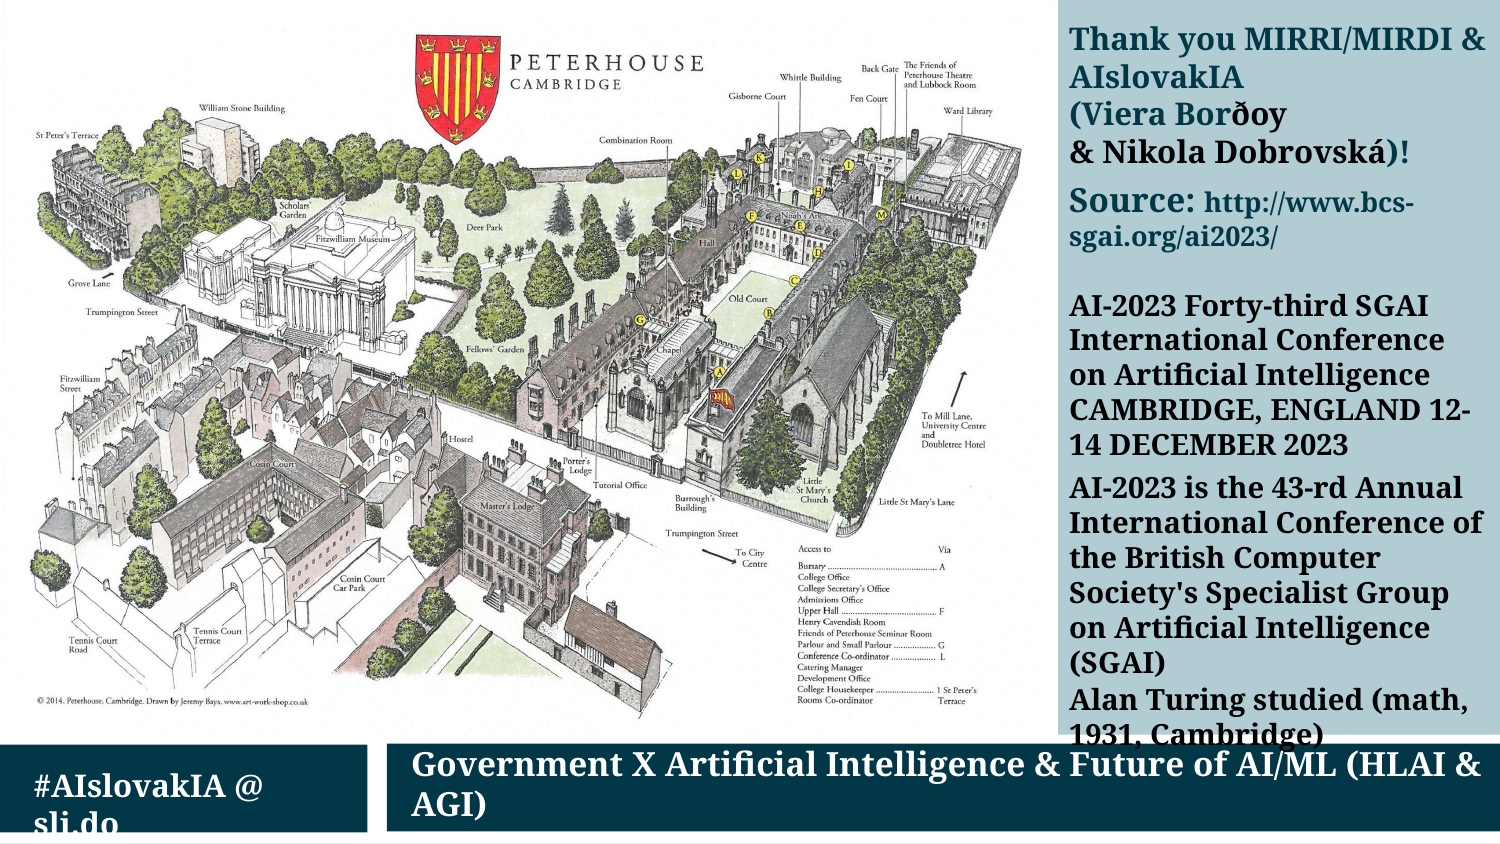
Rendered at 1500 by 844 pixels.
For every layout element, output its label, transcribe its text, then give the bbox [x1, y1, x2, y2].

text_box Government X Artificial Intelligence & Future of AI/ML (HLAI & AGI) [400, 740, 1500, 826]
text_box #AIslovakIA @ sli.do [22, 760, 342, 815]
text_box Thank you MIRRI/MIRDI & AIslovakIA (Viera Borðoy & Nikola Dobrovská)! Source: http://www.bcs-sgai.org/ai2023/ AI-2023 Forty-third SGAI International Conference on Artificial Intelligence CAMBRIDGE, ENGLAND 12-14 DECEMBER 2023 AI-2023 is the 43-rd Annual International Conference of the British Computer Society's Specialist Group on Artificial Intelligence (SGAI) Alan Turing studied (math, 1931, Cambridge) [1058, 13, 1500, 720]
picture [0, 0, 1058, 741]
